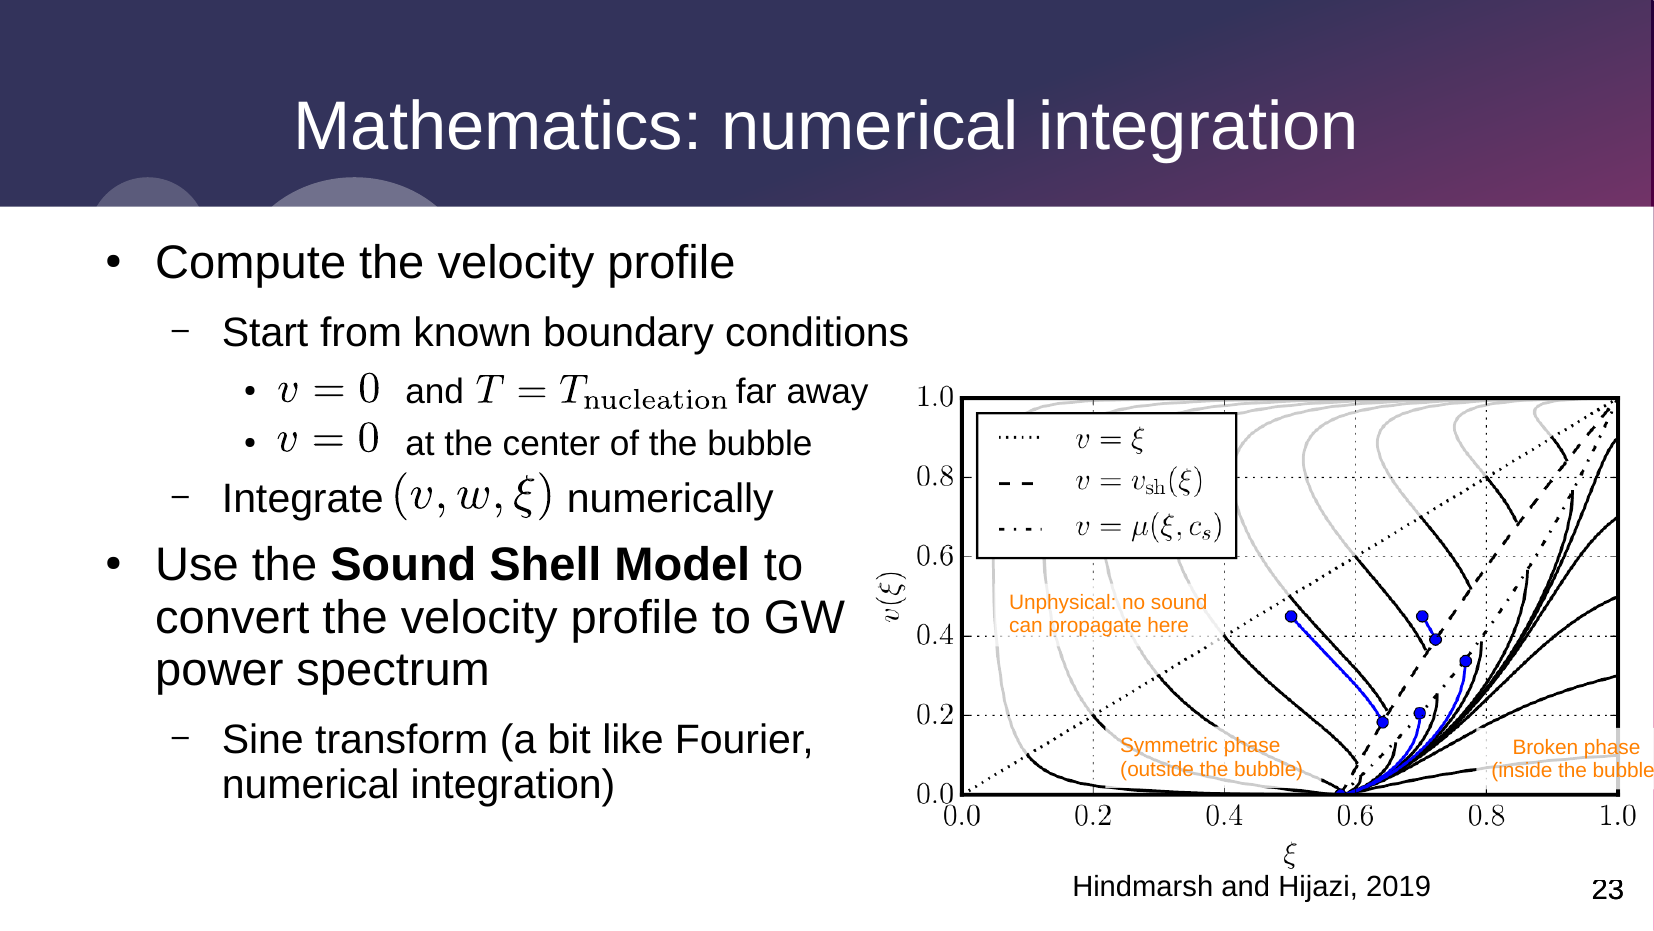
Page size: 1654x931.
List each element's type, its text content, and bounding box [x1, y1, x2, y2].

picture [276, 422, 378, 453]
title Mathematics: numerical integration [88, 44, 1565, 207]
text_box Symmetric phase (outside the bubble) [1105, 726, 1322, 788]
text_box Hindmarsh and Hijazi, 2019 [1057, 862, 1551, 920]
picture [865, 364, 1647, 880]
picture [276, 372, 379, 403]
list Compute the velocity profile Start from known boundary conditions and far away at the center of the bubble Integrate numerically Use the Sound Shell Model to convert the velocity profile to GW power spectrum Sine transform (a bit like Fourier, numerical integration) [88, 236, 913, 827]
text_box Unphysical: no sound can propagate here [994, 583, 1224, 647]
text_box Broken phase (inside the bubble) [1476, 727, 1654, 790]
picture [473, 373, 729, 411]
picture [390, 472, 551, 521]
